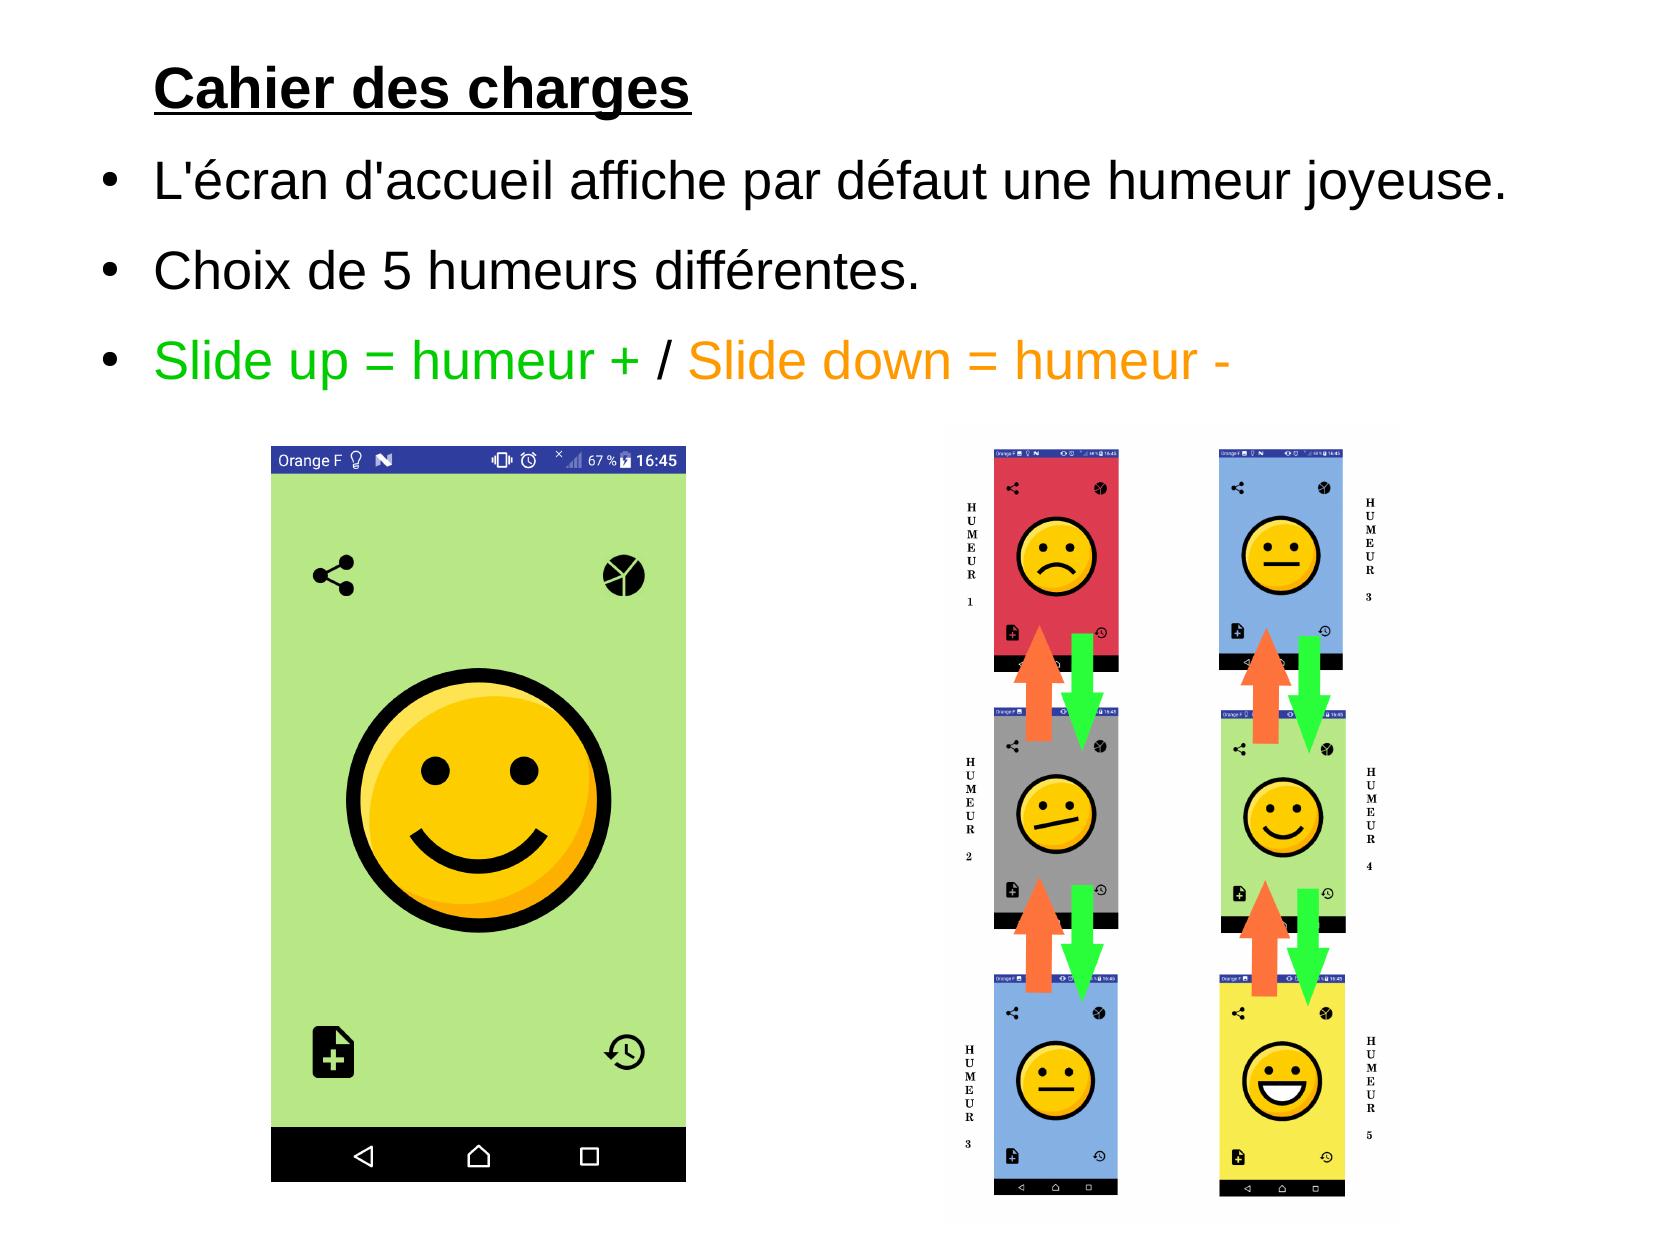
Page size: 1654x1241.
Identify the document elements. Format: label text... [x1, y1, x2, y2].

picture [944, 423, 1398, 1229]
picture [271, 446, 686, 1182]
list Cahier des charges L'écran d'accueil affiche par défaut une humeur joyeuse. Choix de 5 humeurs différentes. Slide up = humeur + / Slide down = humeur - [82, 55, 1571, 1158]
